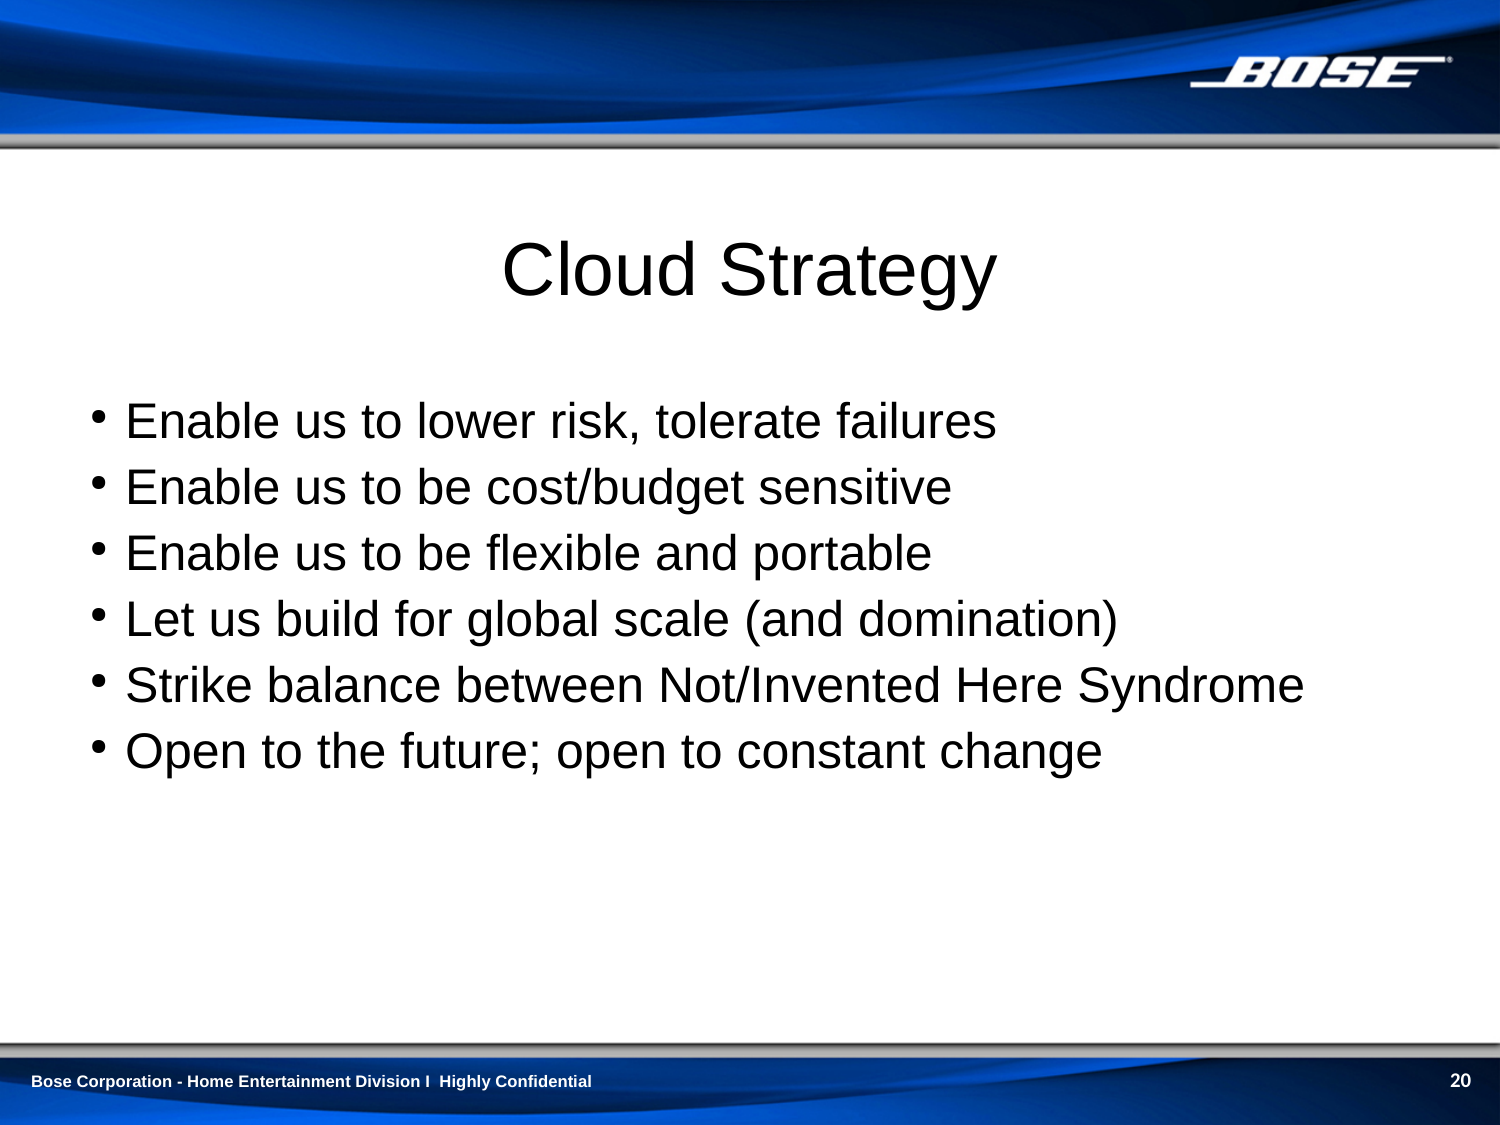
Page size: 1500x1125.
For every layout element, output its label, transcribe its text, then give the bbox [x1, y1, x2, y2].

picture [0, 0, 1500, 1125]
text_box Cloud Strategy [74, 185, 1425, 345]
text_box Enable us to lower risk, tolerate failures Enable us to be cost/budget sensitive Enable us to be flexible and portable Let us build for global scale (and domination) Strike balance between Not/Invented Here Syndrome Open to the future; open to constant change [74, 375, 1425, 1003]
